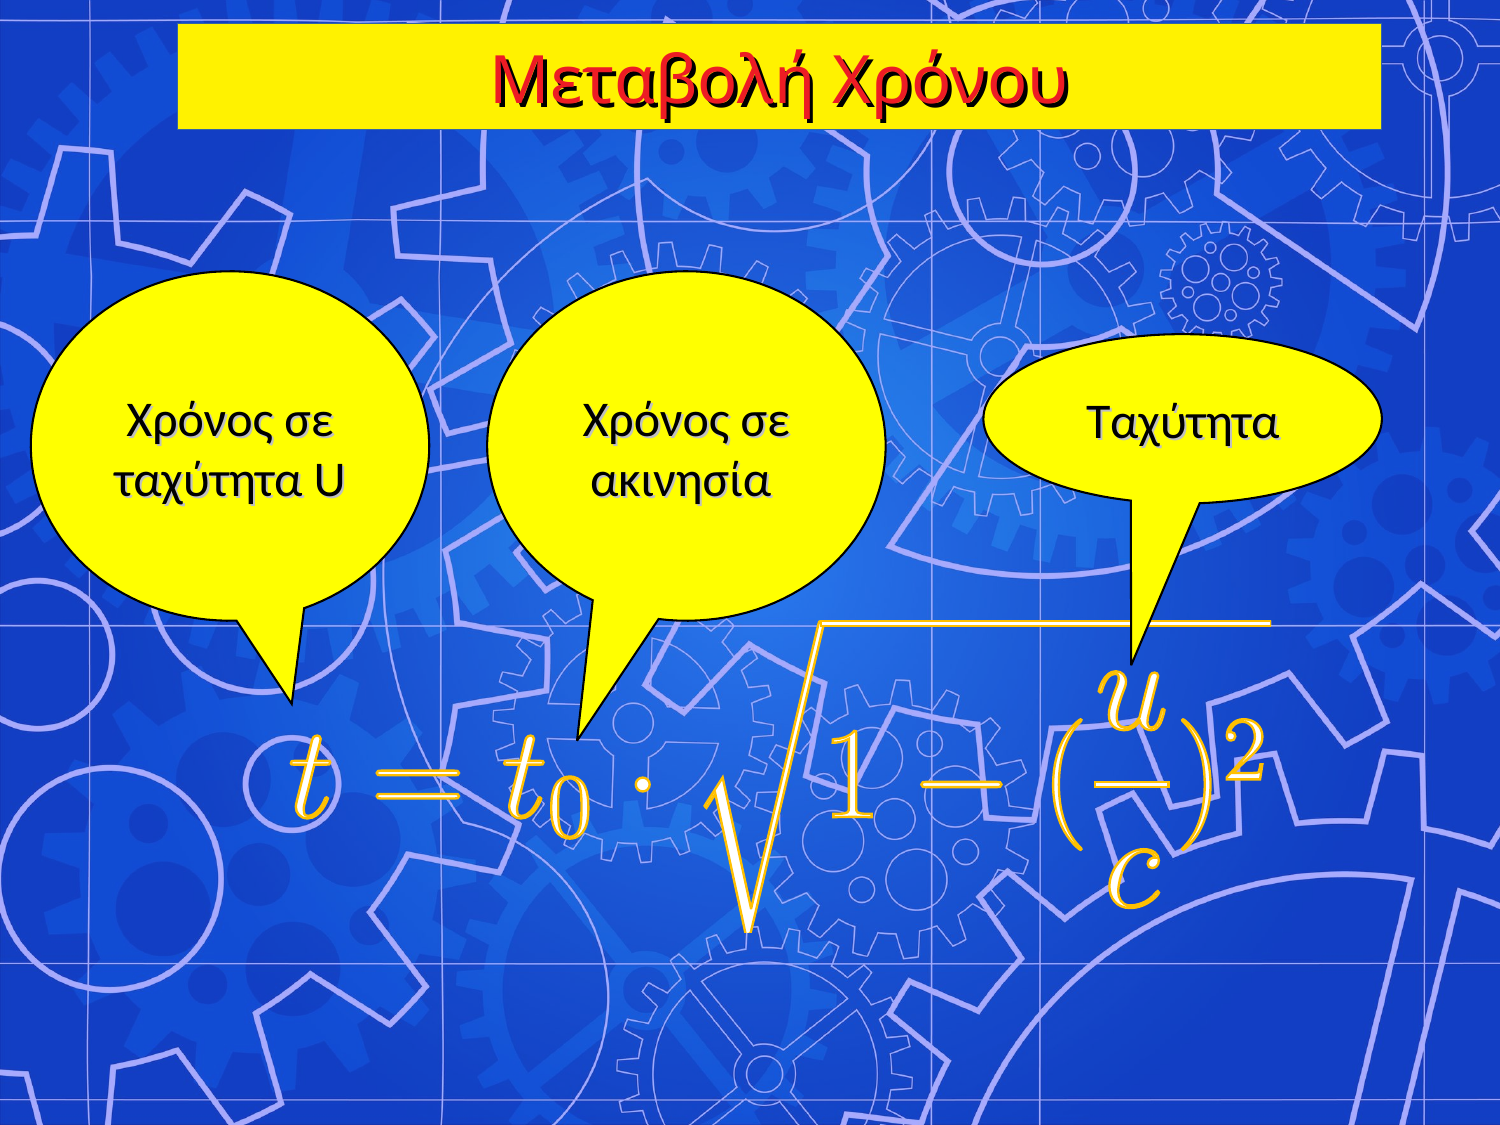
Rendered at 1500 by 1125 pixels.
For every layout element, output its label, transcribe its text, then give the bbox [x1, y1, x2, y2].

text_box Χρόνος σε ακινησία [487, 271, 886, 741]
picture [287, 620, 1272, 933]
text_box Χρόνος σε ταχύτητα U [30, 271, 430, 704]
text_box Μεταβολή Χρόνου [177, 23, 1382, 130]
text_box Ταχύτητα [983, 334, 1382, 666]
